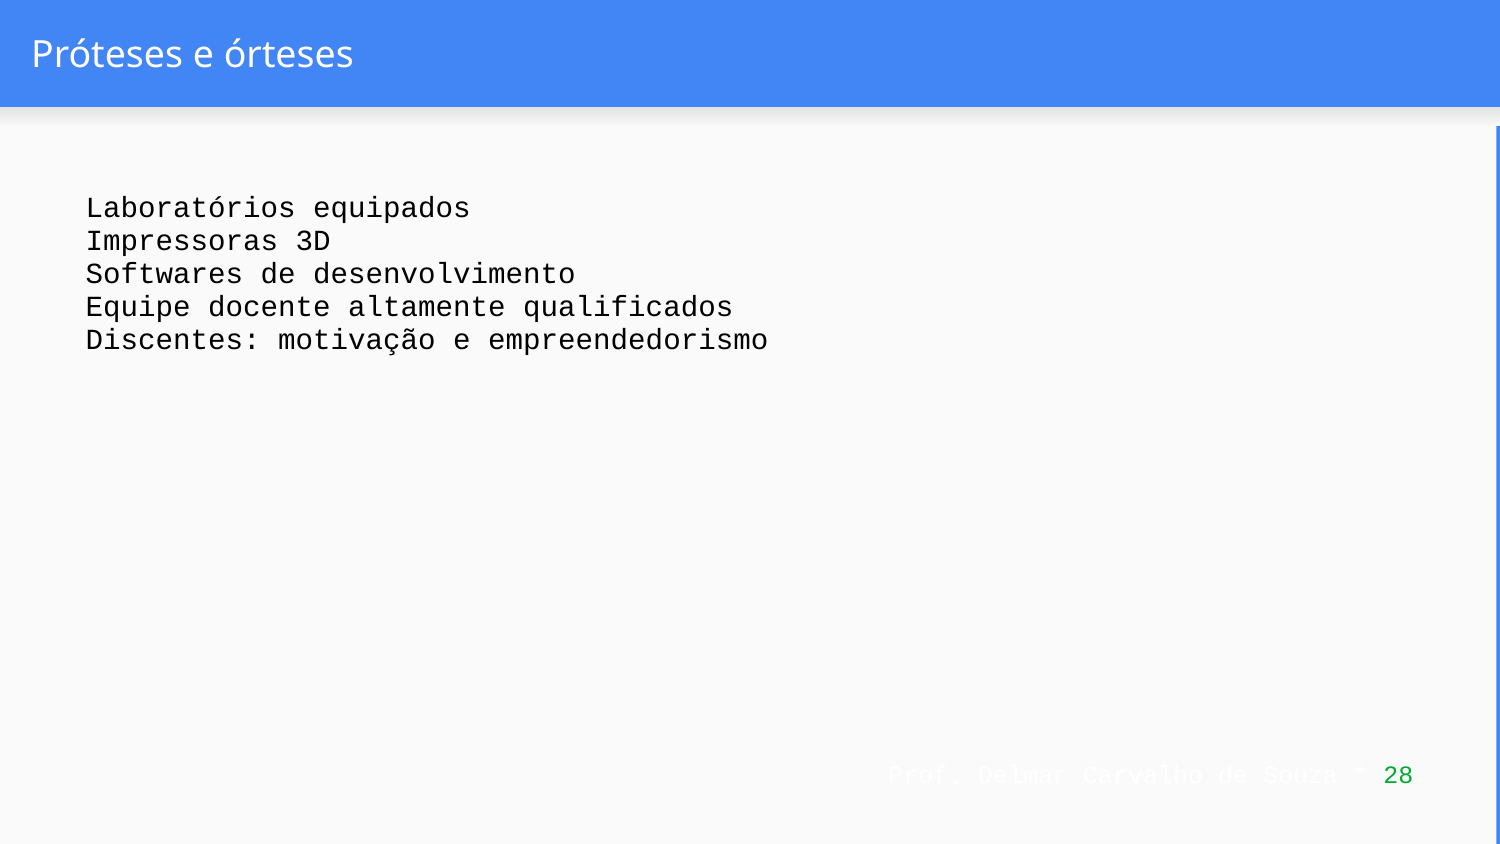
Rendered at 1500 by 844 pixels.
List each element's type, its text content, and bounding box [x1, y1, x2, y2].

text_box Laboratórios equipados Impressoras 3D Softwares de desenvolvimento Equipe docente altamente qualificados Discentes: motivação e empreendedorismo [70, 152, 1347, 685]
title Próteses e órteses [16, 2, 1464, 102]
